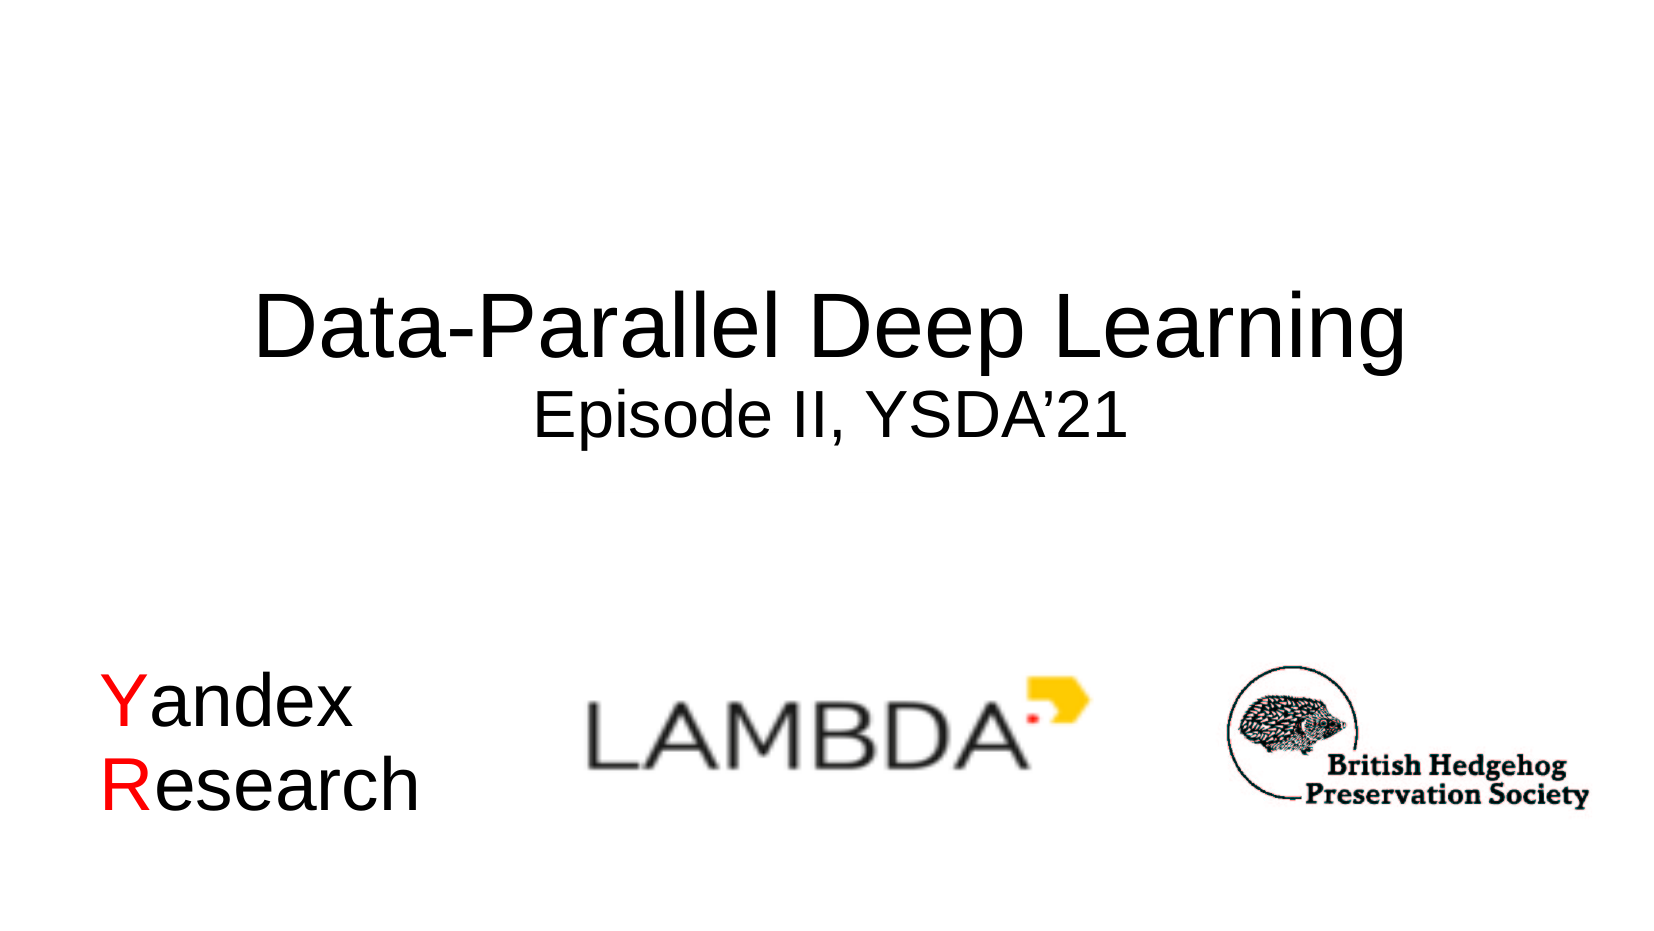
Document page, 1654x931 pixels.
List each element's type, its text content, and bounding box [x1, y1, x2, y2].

picture [540, 569, 1117, 931]
text_box Yandex Research [85, 651, 564, 872]
text_box Data-Parallel Deep Learning Episode II, YSDA’21 [0, 157, 1654, 569]
picture [1169, 602, 1654, 931]
